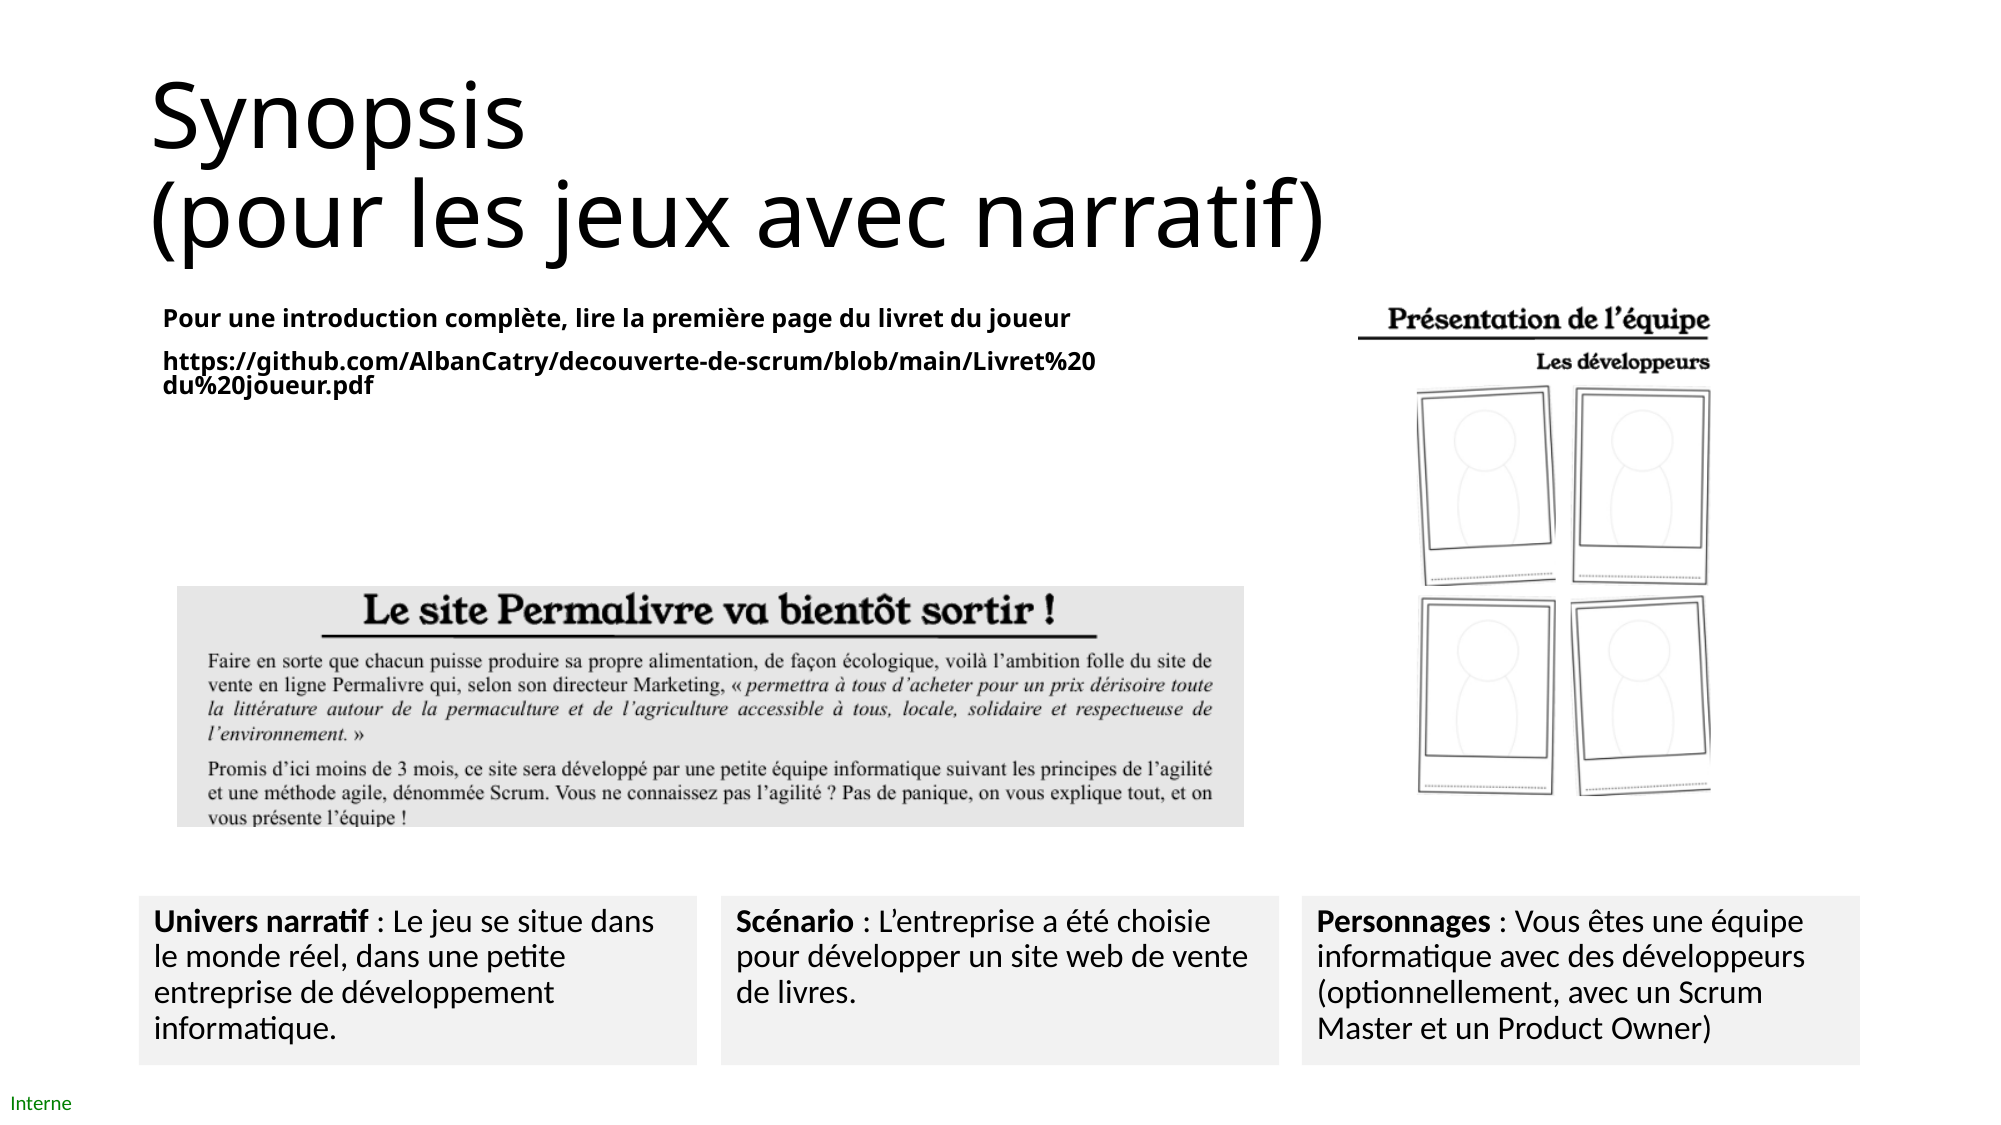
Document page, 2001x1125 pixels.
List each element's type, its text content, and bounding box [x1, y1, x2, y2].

list Scénario : L’entreprise a été choisie pour développer un site web de vente de livres. [721, 895, 1280, 1066]
text_box Pour une introduction complète, lire la première page du livret du joueur https://github.com/AlbanCatry/decouverte-de-scrum/blob/main/Livret%20du%20joueur.pdf [147, 303, 1123, 384]
list Personnages : Vous êtes une équipe informatique avec des développeurs (optionnellement, avec un Scrum Master et un Product Owner) [1301, 895, 1860, 1066]
picture [177, 586, 1244, 827]
picture [1358, 295, 1713, 803]
title Synopsis (pour les jeux avec narratif) [135, 59, 1861, 278]
list Univers narratif : Le jeu se situe dans le monde réel, dans une petite entreprise de développement informatique. [138, 895, 697, 1066]
